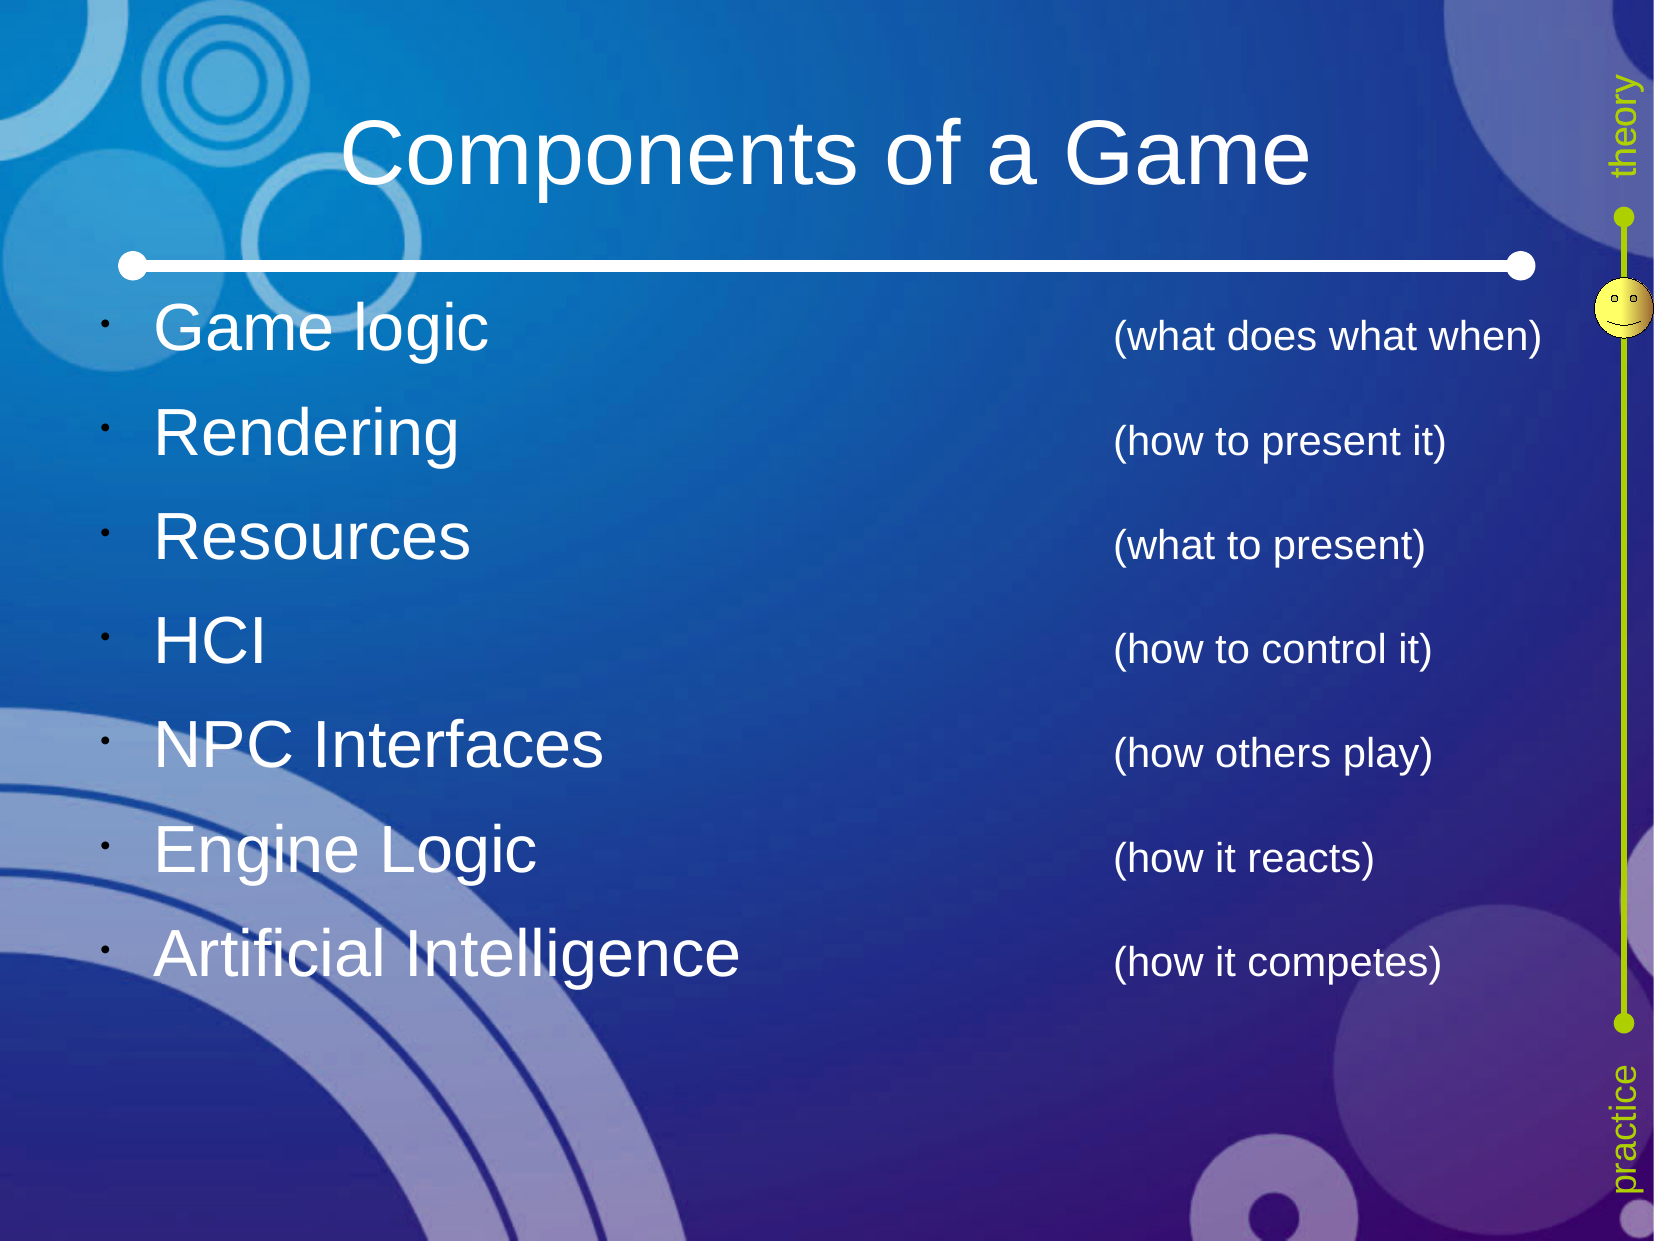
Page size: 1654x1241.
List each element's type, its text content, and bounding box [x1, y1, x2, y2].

picture [0, 0, 1654, 1241]
text_box [1594, 277, 1654, 339]
list Game logic (what does what when) Rendering (how to present it) Resources (what to present) HCI (how to control it) NPC Interfaces (how others play) Engine Logic (how it reacts) Artificial Intelligence (how it competes) [82, 290, 1571, 1094]
title Components of a Game [82, 56, 1571, 250]
